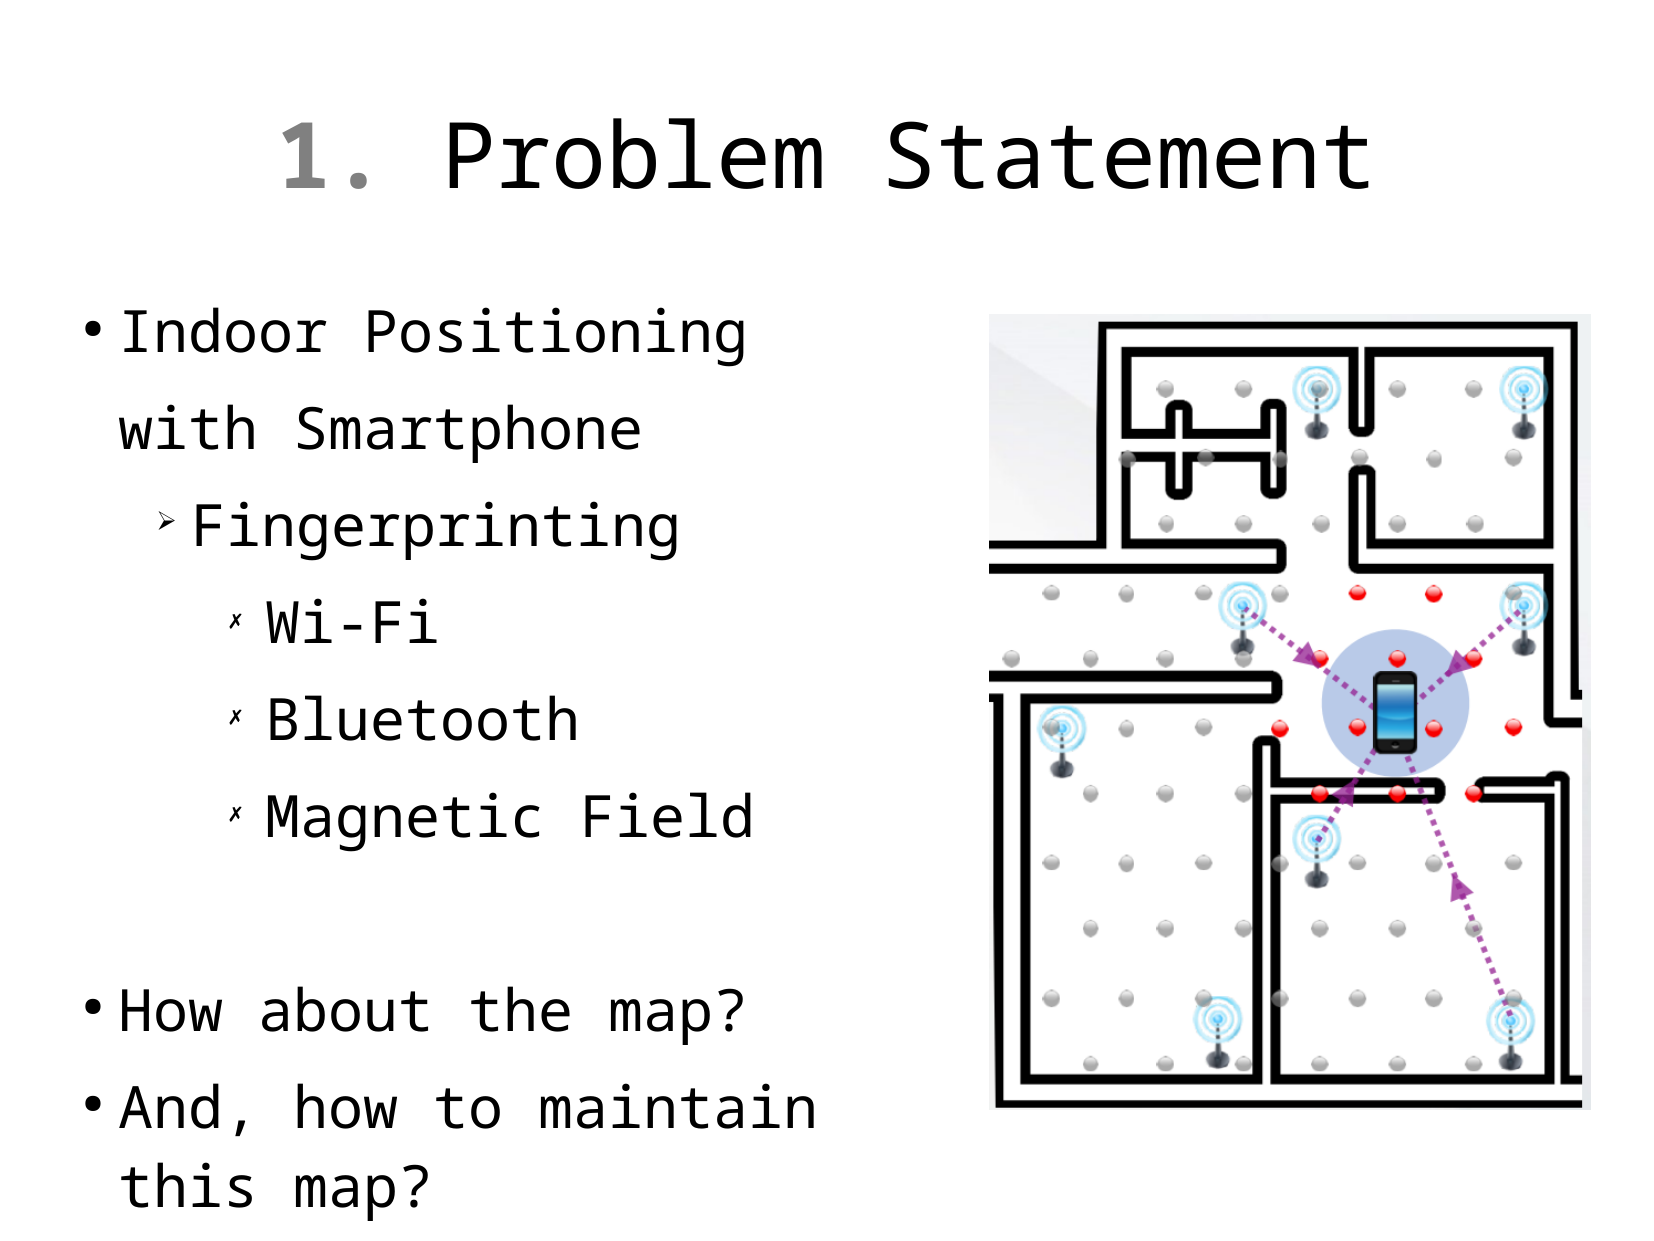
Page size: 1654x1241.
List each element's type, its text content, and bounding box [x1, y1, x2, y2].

picture [989, 314, 1591, 1111]
subtitle Indoor Positioning with Smartphone Fingerprinting Wi-Fi Bluetooth Magnetic Field How about the map? And, how to maintain this map? [82, 290, 856, 1241]
title 1. Problem Statement [82, 49, 1571, 257]
